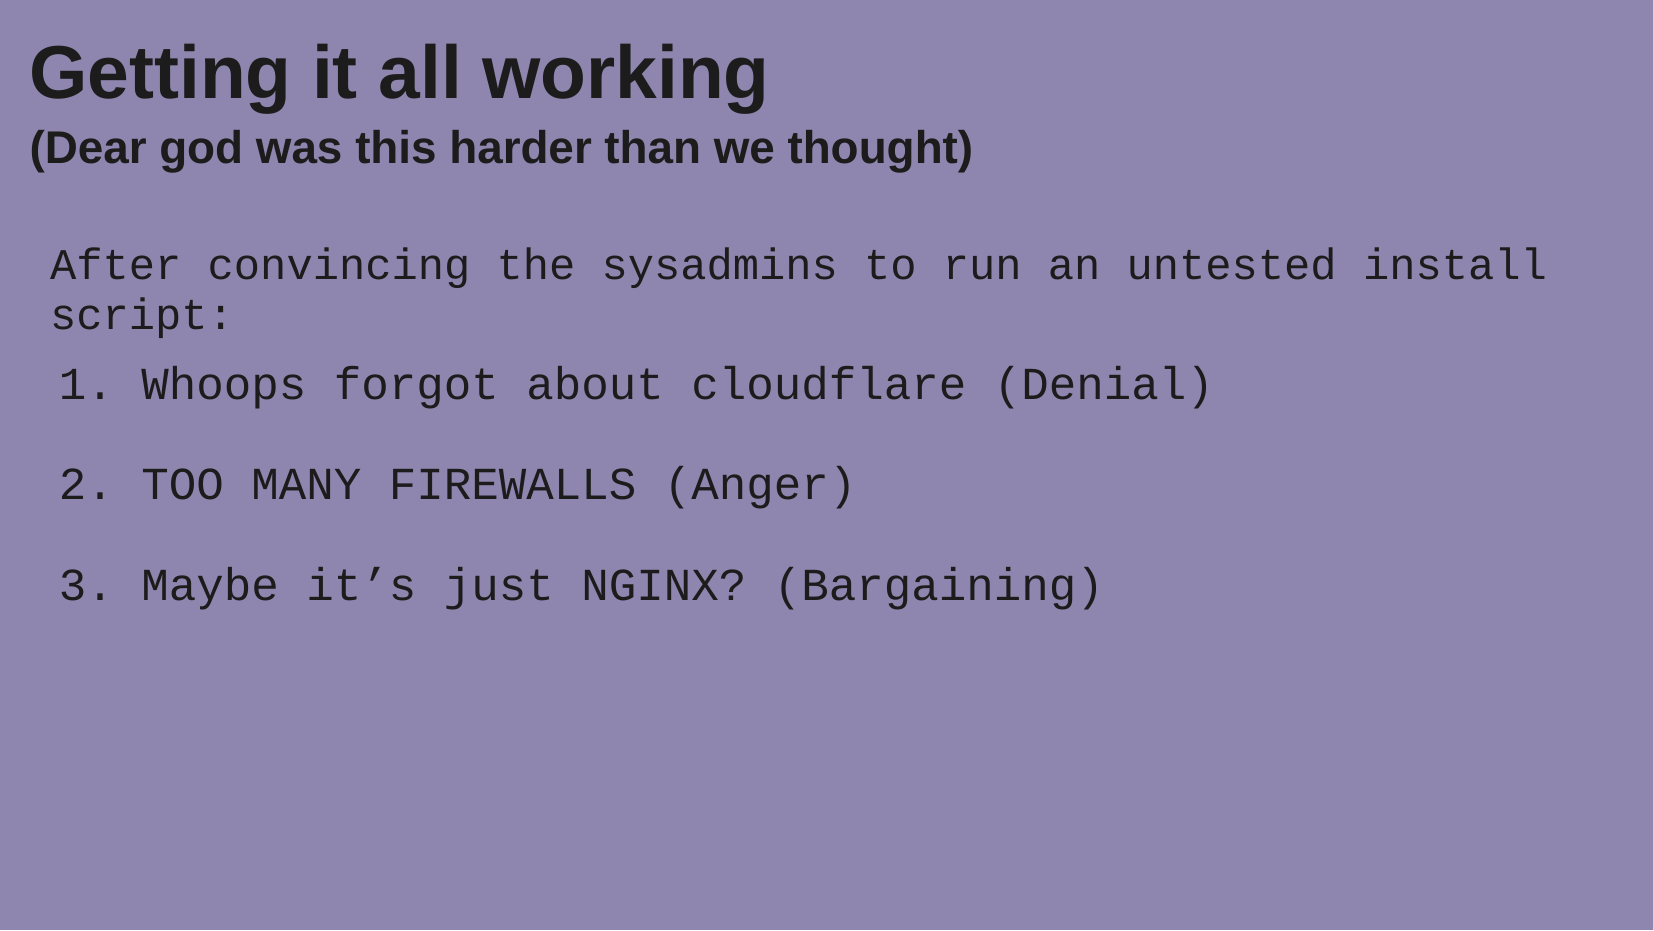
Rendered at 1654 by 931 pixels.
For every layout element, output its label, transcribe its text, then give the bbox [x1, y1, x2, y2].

title Getting it all working [29, 11, 1536, 88]
text_box After convincing the sysadmins to run an untested install script: [0, 236, 1565, 355]
title (Dear god was this harder than we thought) [29, 88, 1536, 207]
text_box 1. Whoops forgot about cloudflare (Denial) 2. TOO MANY FIREWALLS (Anger) 3. Maybe it’s just NGINX? (Bargaining) [0, 354, 1536, 857]
